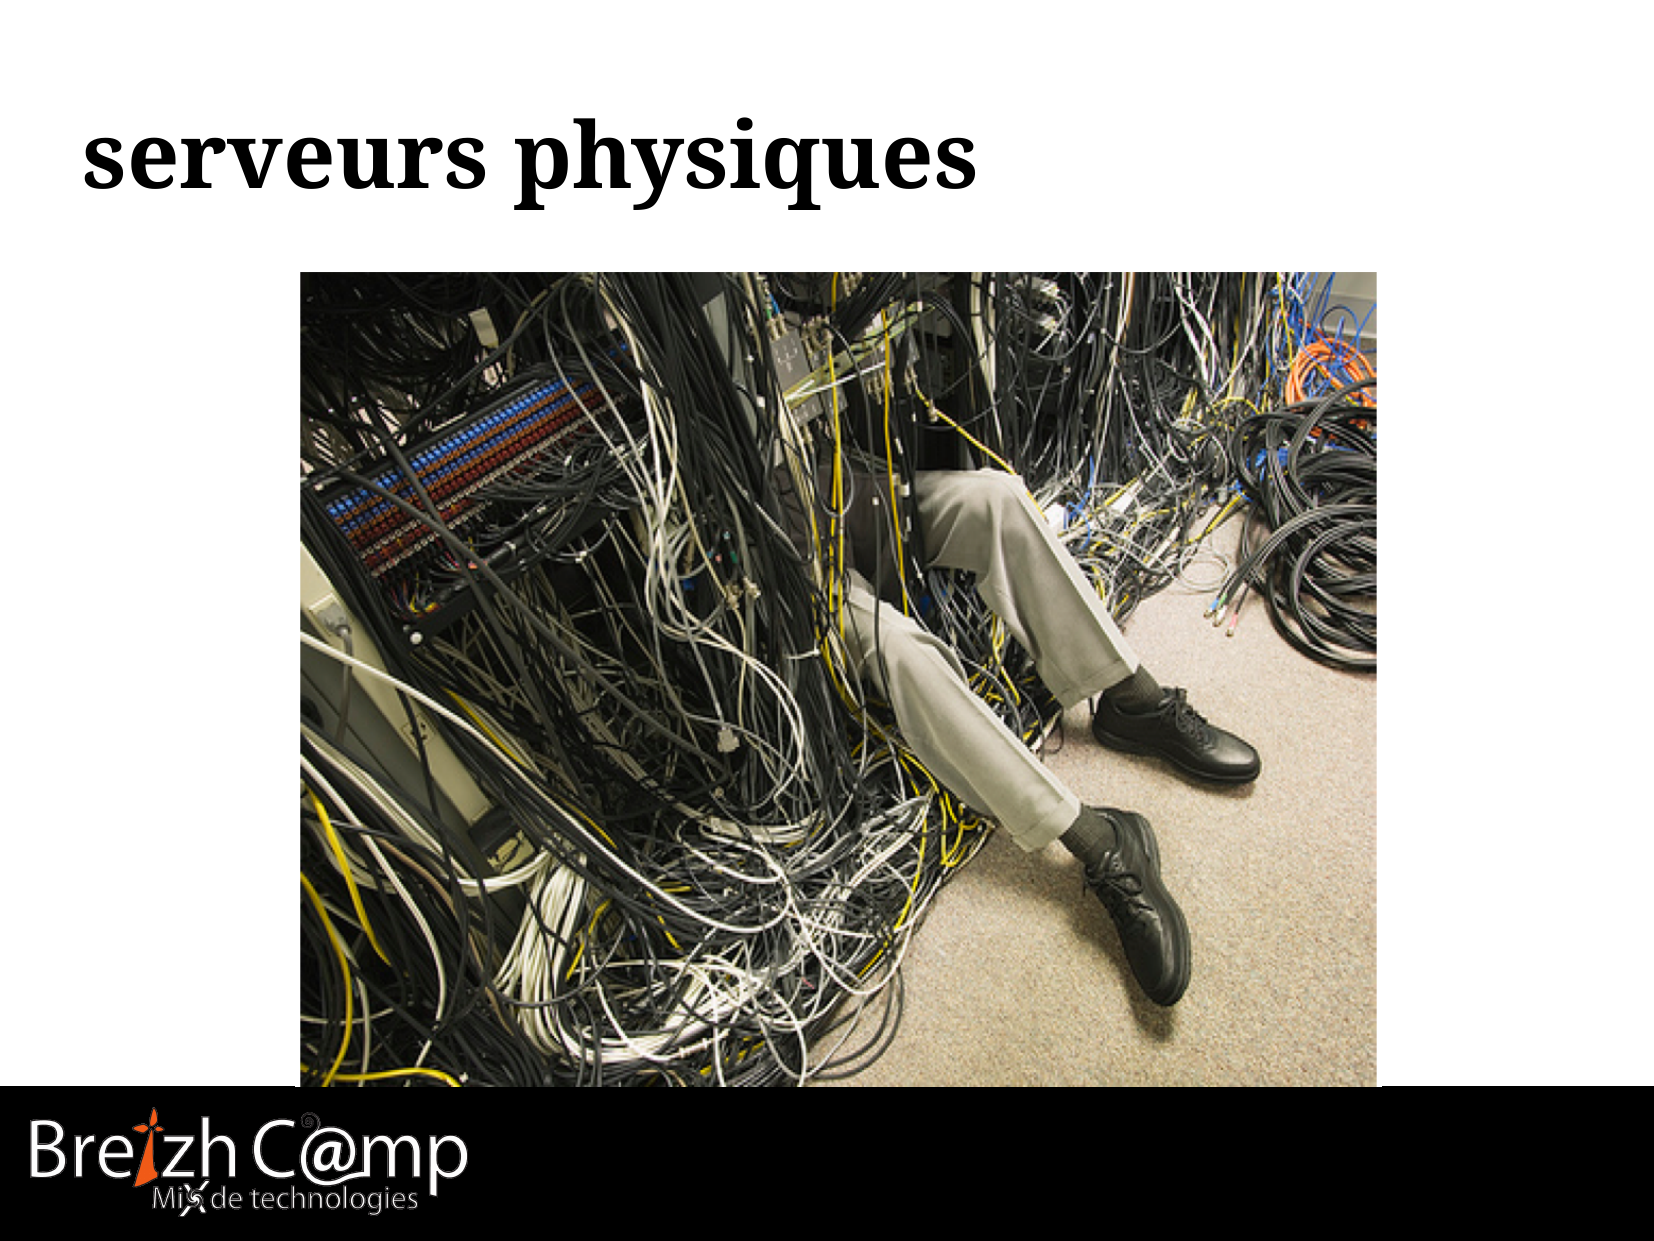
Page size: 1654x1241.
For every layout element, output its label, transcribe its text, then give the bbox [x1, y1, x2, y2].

title serveurs physiques [82, 49, 1571, 257]
picture [30, 1107, 468, 1217]
picture [295, 271, 1382, 1087]
